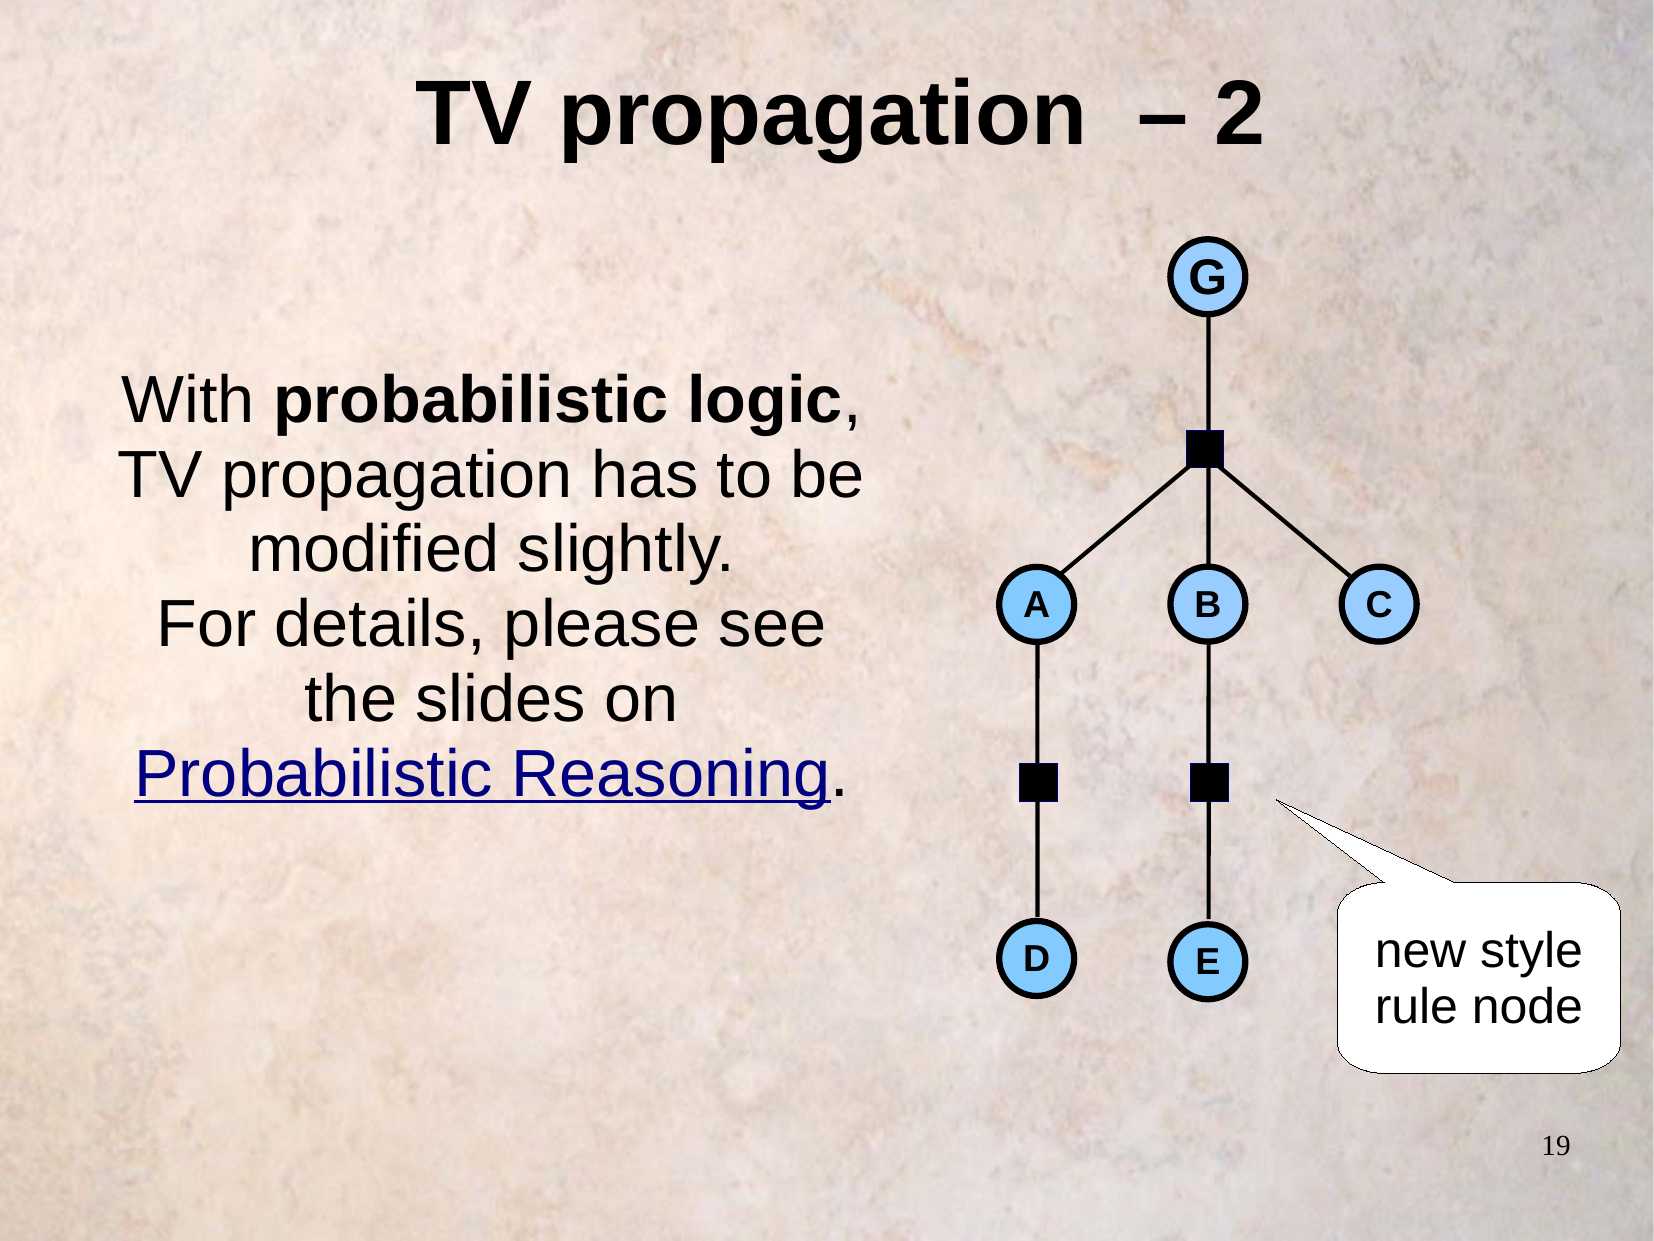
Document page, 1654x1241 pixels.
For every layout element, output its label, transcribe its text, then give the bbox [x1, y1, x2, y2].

text_box C [1341, 566, 1417, 642]
picture [0, 0, 1654, 1241]
text_box A [999, 566, 1075, 642]
text_box [1019, 763, 1058, 802]
subtitle With probabilistic logic, TV propagation has to be modified slightly. For details, please see the slides on Probabilistic Reasoning. [69, 361, 914, 811]
text_box [1190, 763, 1229, 802]
text_box new style rule node [1276, 799, 1621, 1074]
text_box [1186, 430, 1224, 468]
text_box TV propagation – 2 [401, 54, 1325, 172]
text_box D [999, 920, 1075, 996]
text_box E [1170, 924, 1246, 1000]
text_box B [1170, 566, 1246, 642]
text_box G [1170, 239, 1246, 315]
